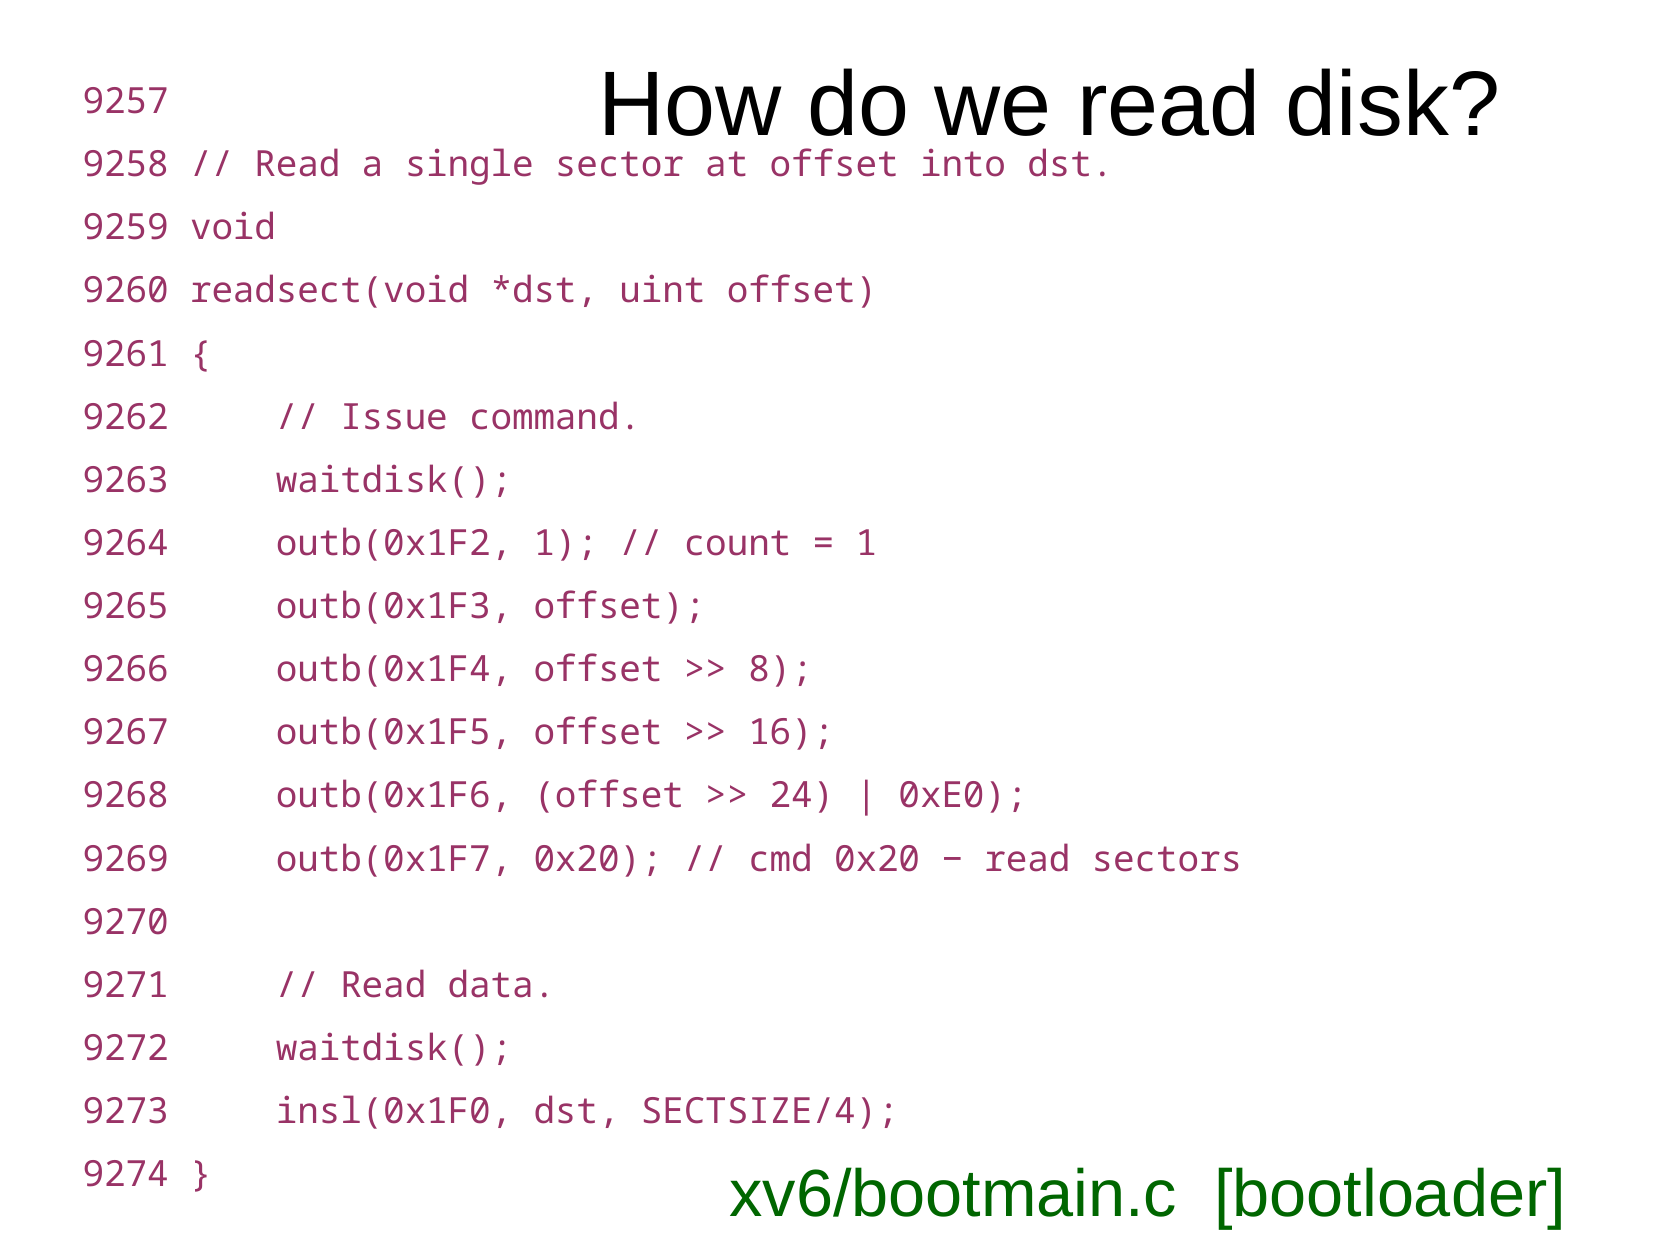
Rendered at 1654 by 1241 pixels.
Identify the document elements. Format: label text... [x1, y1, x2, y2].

text_box xv6/bootmain.c [bootloader] [714, 1148, 1599, 1238]
list 9257 9258 // Read a single sector at offset into dst. 9259 void 9260 readsect(void *dst, uint offset) 9261 { 9262 // Issue command. 9263 waitdisk(); 9264 outb(0x1F2, 1); // count = 1 9265 outb(0x1F3, offset); 9266 outb(0x1F4, offset >> 8); 9267 outb(0x1F5, offset >> 16); 9268 outb(0x1F6, (offset >> 24) | 0xE0); 9269 outb(0x1F7, 0x20); // cmd 0x20 − read sectors 9270 9271 // Read data. 9272 waitdisk(); 9273 insl(0x1F0, dst, SECTSIZE/4); 9274 } [82, 75, 1571, 1201]
title How do we read disk? [487, 0, 1613, 208]
